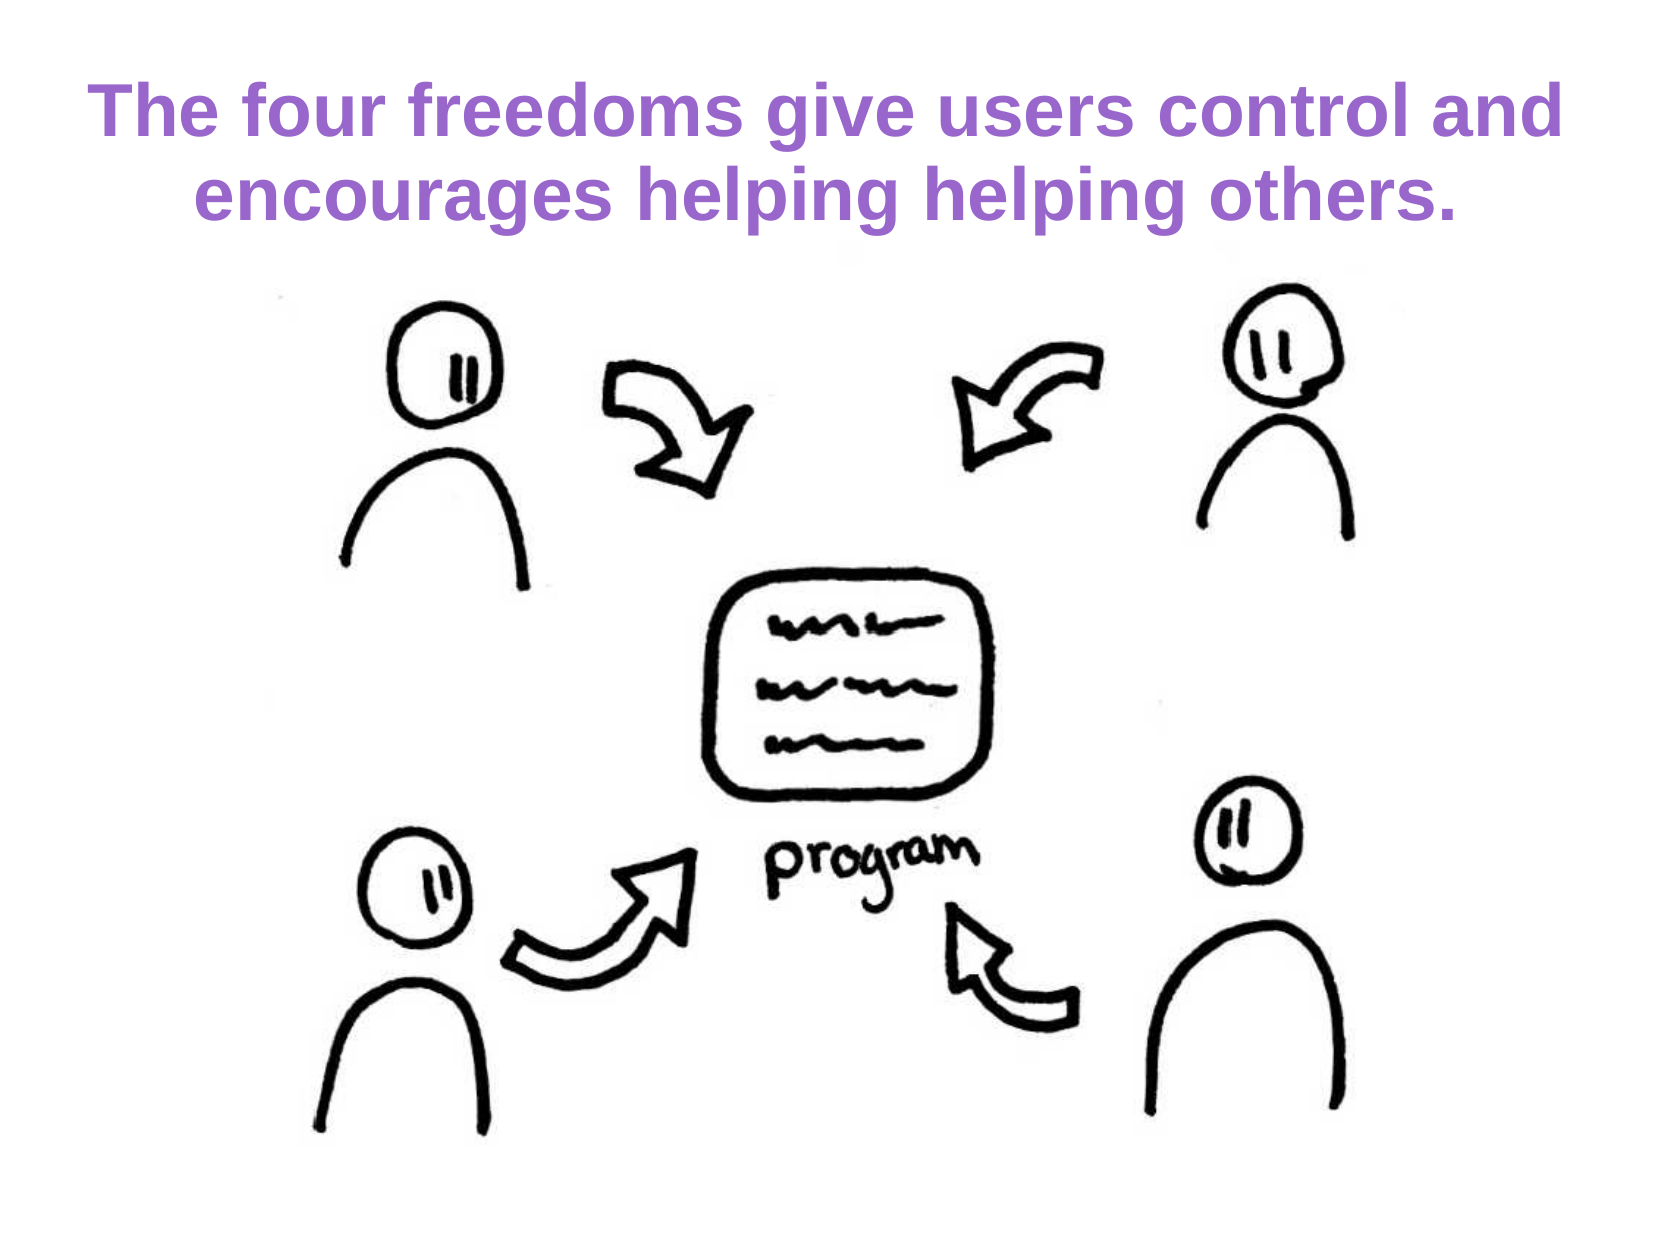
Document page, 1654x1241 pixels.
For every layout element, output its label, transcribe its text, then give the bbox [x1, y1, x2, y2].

title The four freedoms give users control and encourages helping helping others. [82, 40, 1571, 265]
picture [264, 265, 1406, 1158]
